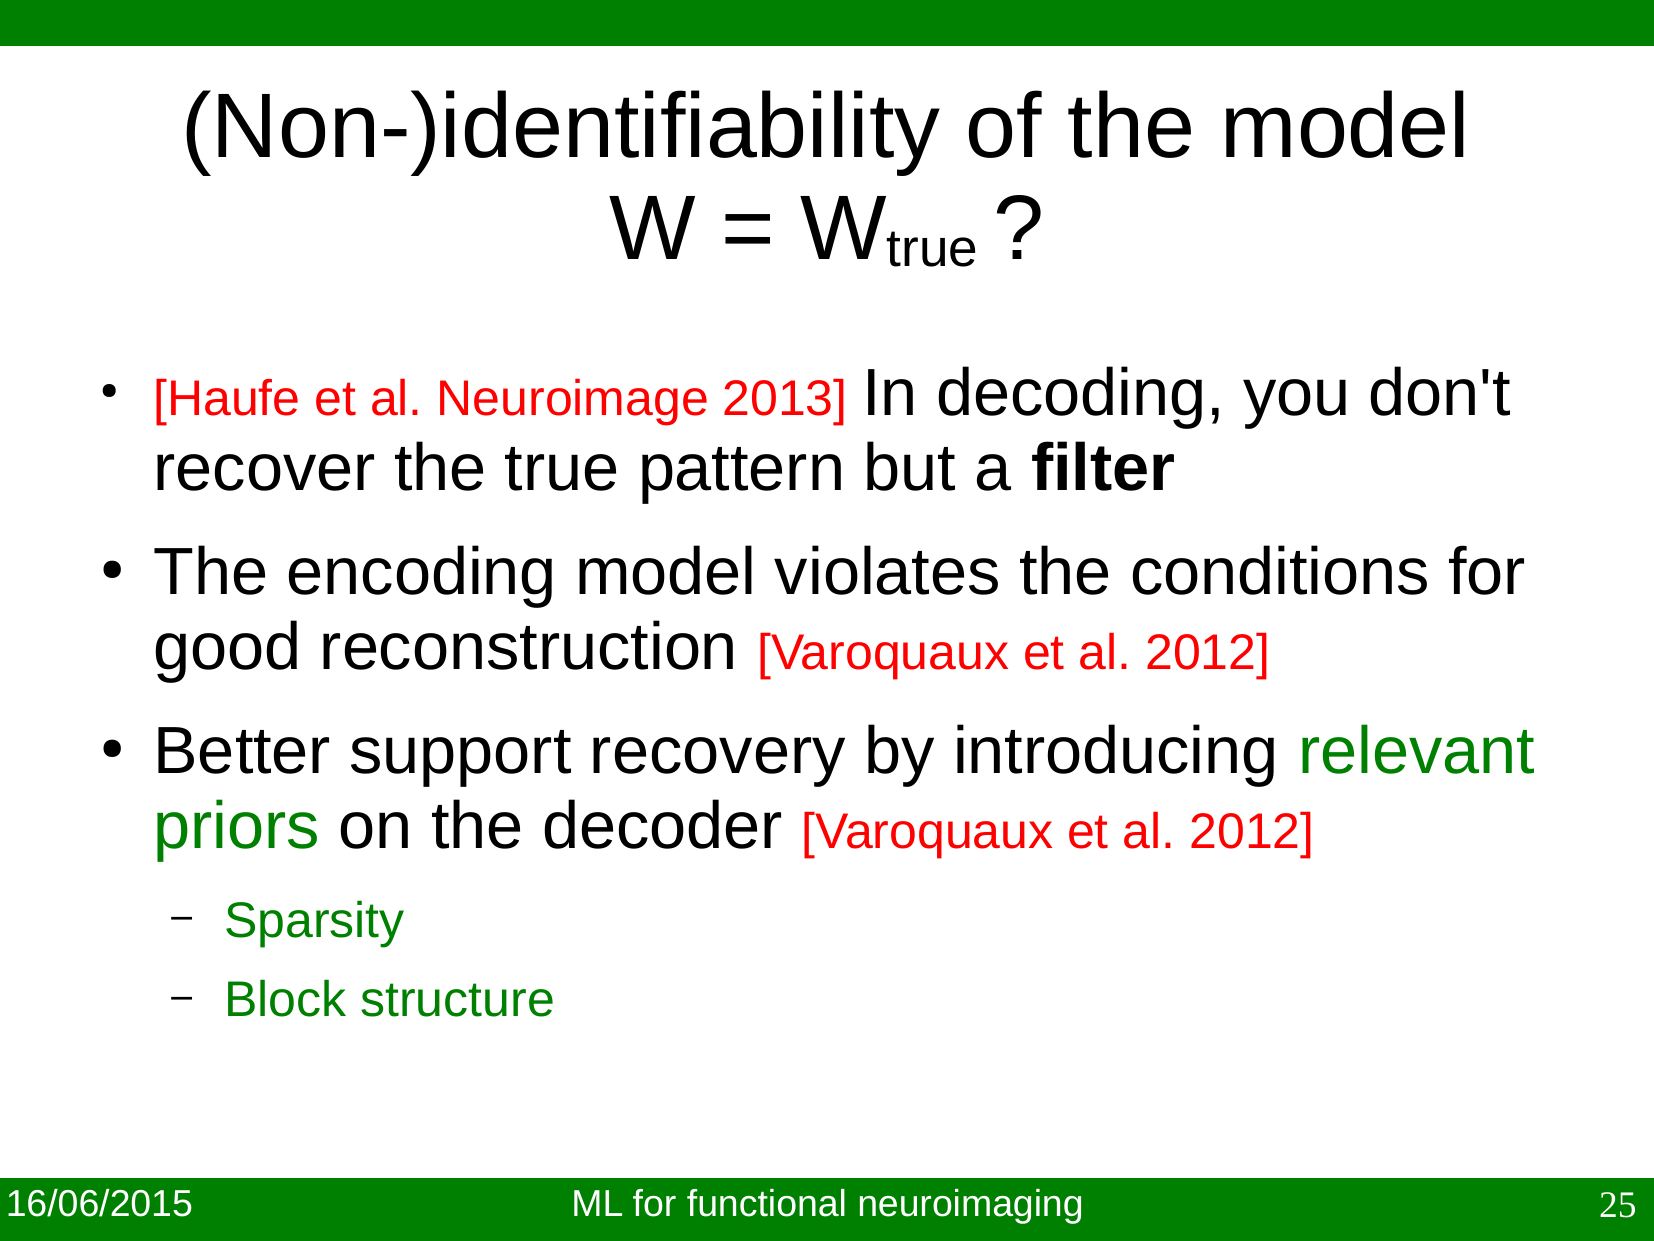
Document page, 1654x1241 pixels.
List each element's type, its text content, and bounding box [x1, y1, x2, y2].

list [Haufe et al. Neuroimage 2013] In decoding, you don't recover the true pattern but a filter The encoding model violates the conditions for good reconstruction [Varoquaux et al. 2012] Better support recovery by introducing relevant priors on the decoder [Varoquaux et al. 2012] Sparsity Block structure [82, 355, 1571, 1193]
title (Non-)identifiability of the model W = Wtrue ? [82, 58, 1571, 295]
